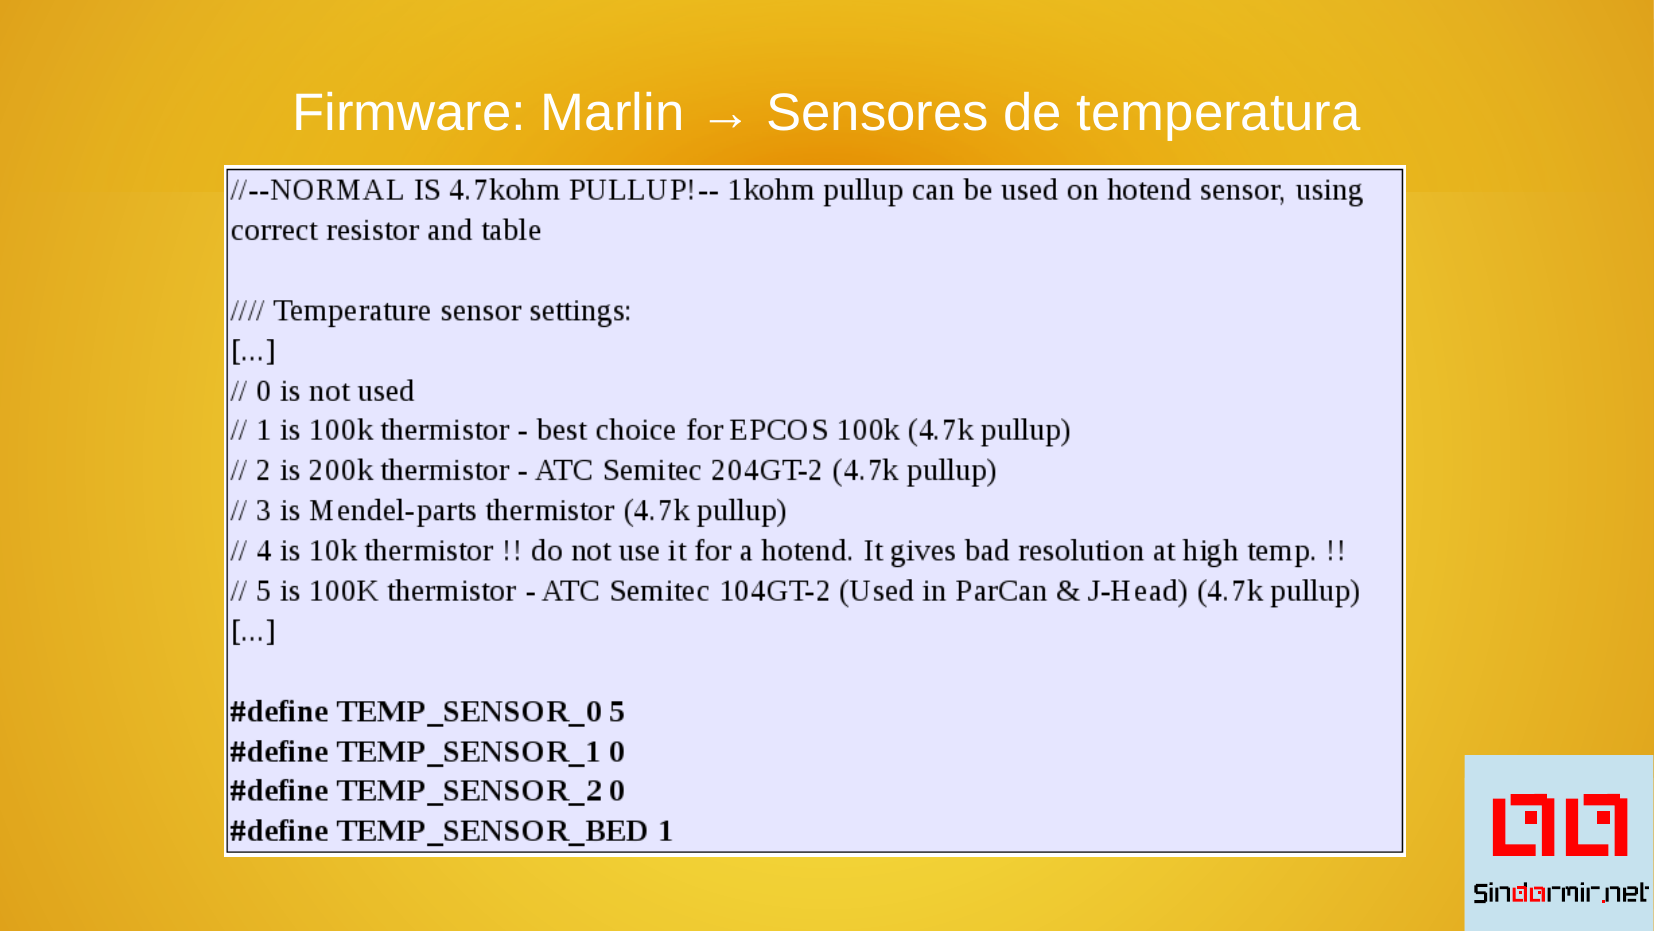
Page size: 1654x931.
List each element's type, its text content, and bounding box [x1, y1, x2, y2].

picture [1464, 755, 1654, 931]
title Firmware: Marlin → Sensores de temperatura [82, 35, 1571, 189]
picture [224, 165, 1406, 857]
